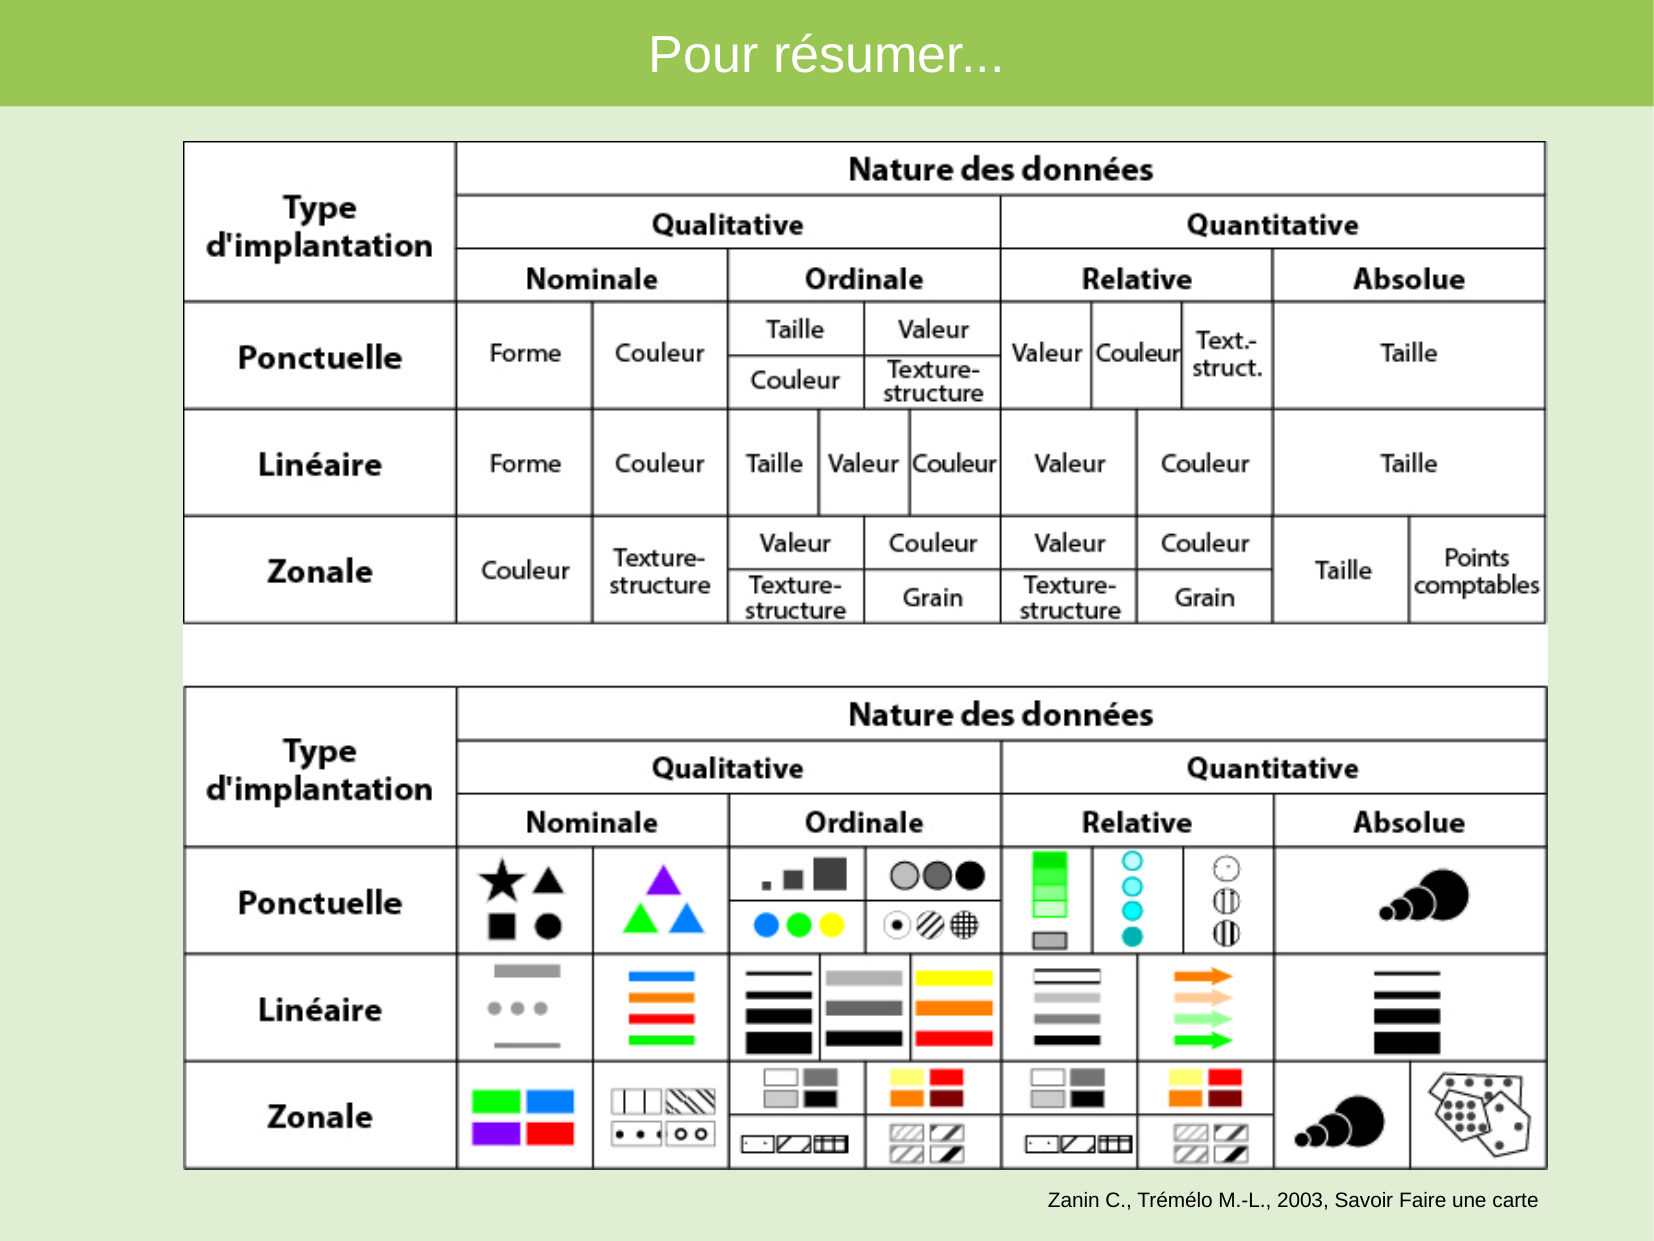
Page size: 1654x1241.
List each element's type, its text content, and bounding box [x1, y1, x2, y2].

text_box Zanin C., Trémélo M.-L., 2003, Savoir Faire une carte [200, 1181, 1560, 1229]
picture [183, 141, 1548, 1170]
title Pour résumer... [82, 19, 1571, 89]
